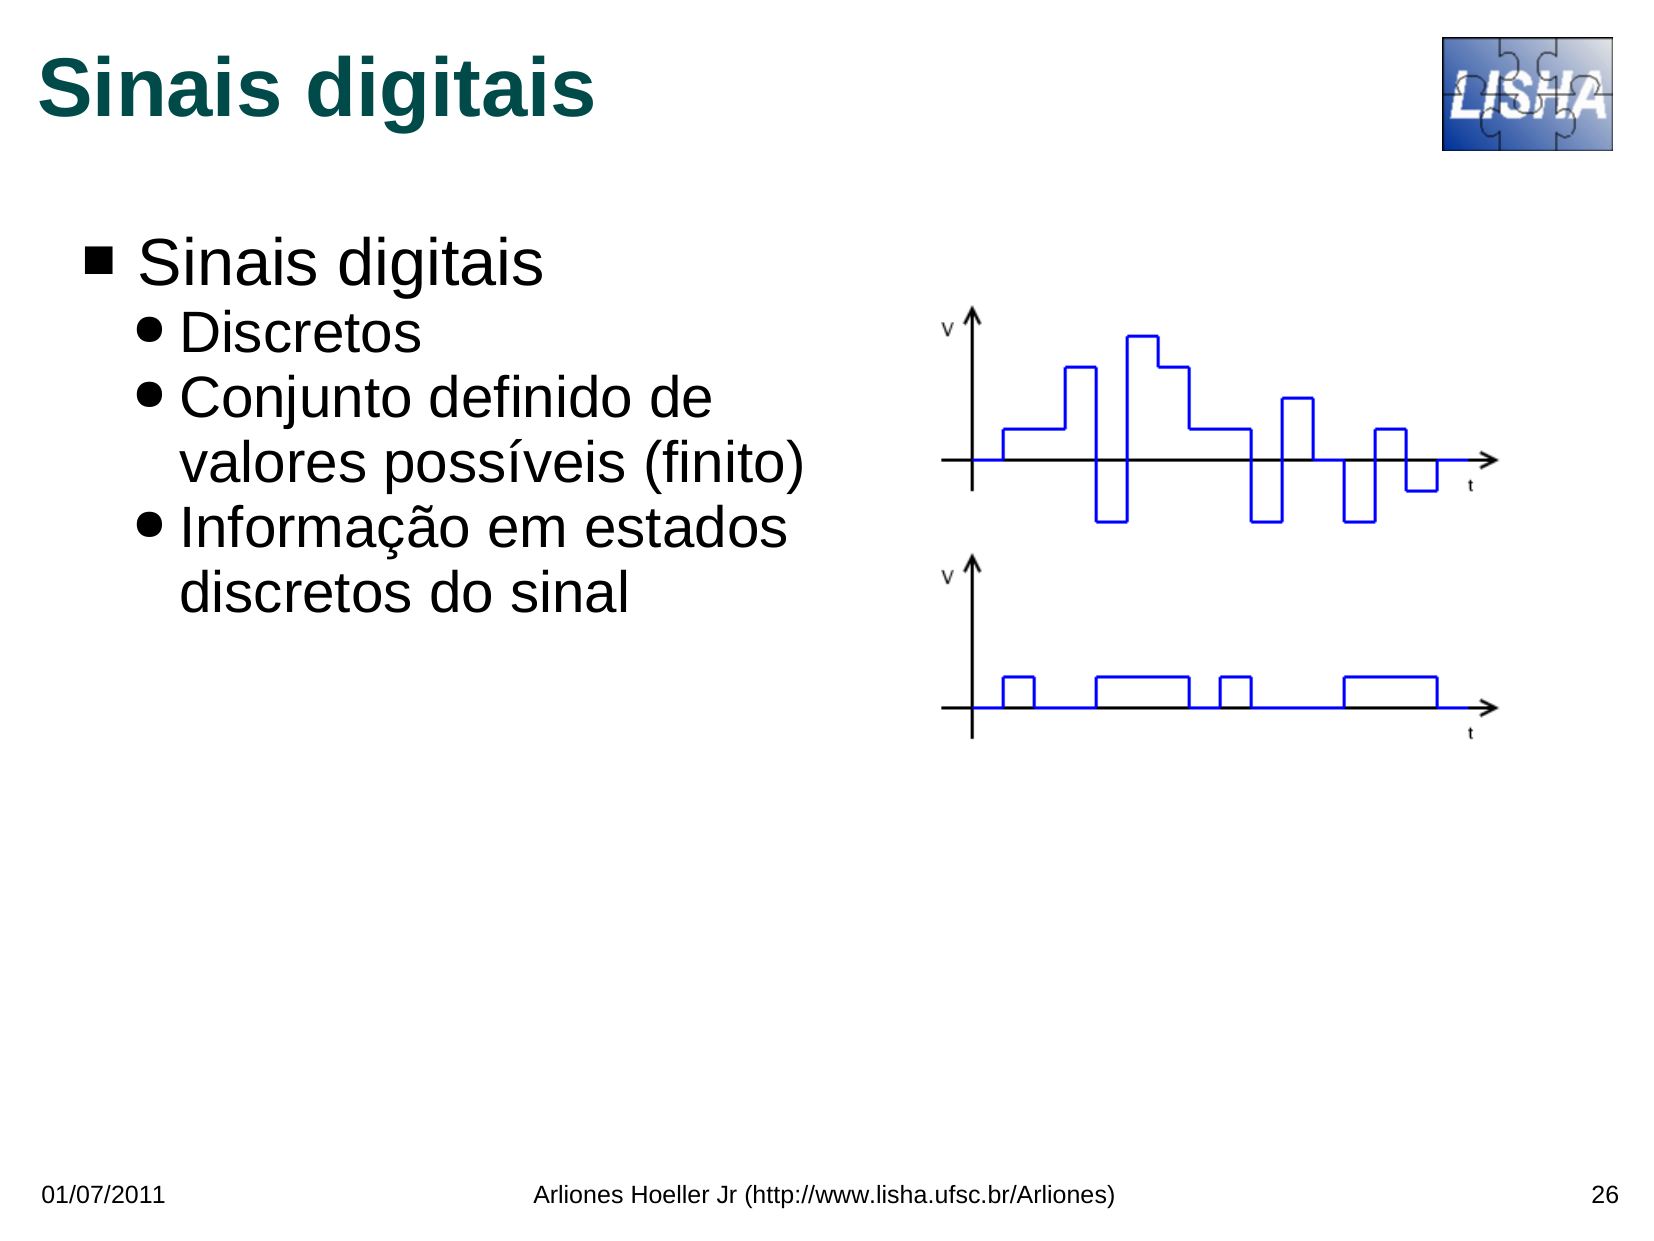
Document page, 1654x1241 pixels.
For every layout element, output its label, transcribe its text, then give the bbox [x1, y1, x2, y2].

list Sinais digitais Discretos Conjunto definido de valores possíveis (finito) Informação em estados discretos do sinal [37, 225, 826, 1163]
title Sinais digitais [37, 37, 1426, 151]
picture [940, 304, 1501, 751]
picture [1442, 37, 1613, 151]
